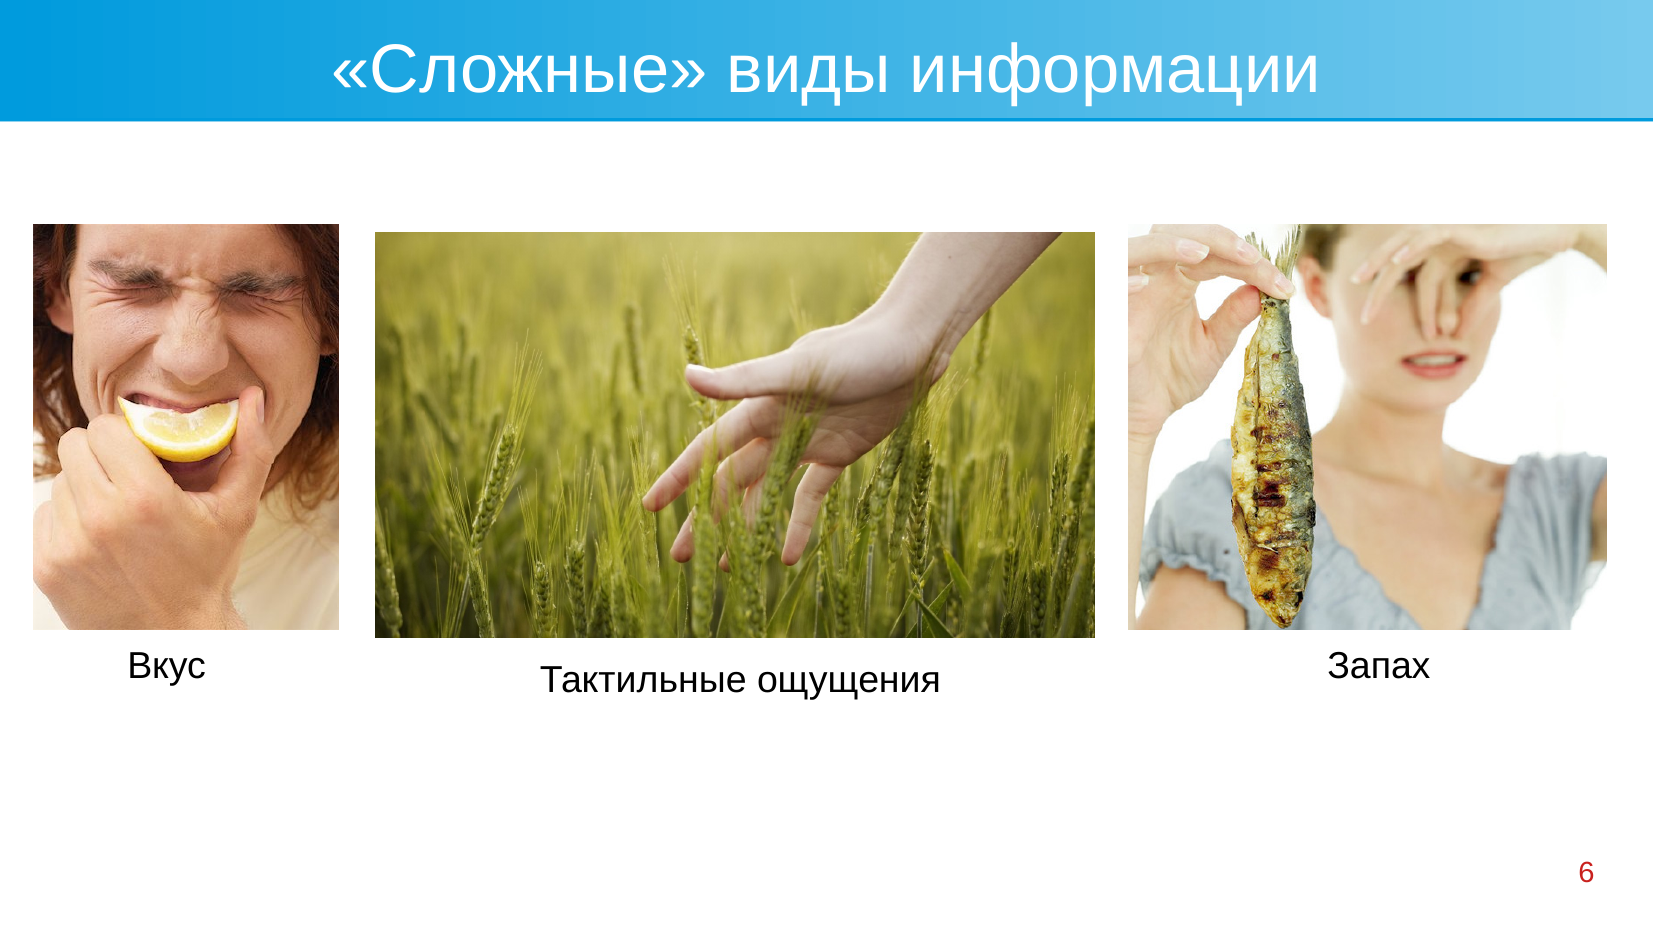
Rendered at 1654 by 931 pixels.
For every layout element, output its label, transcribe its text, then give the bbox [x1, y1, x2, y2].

text_box Тактильные ощущения [525, 651, 976, 713]
picture [375, 232, 1095, 638]
picture [1128, 224, 1613, 630]
text_box Вкус [112, 637, 225, 695]
picture [33, 224, 339, 630]
text_box Запах [1312, 637, 1463, 699]
title «Сложные» виды информации [59, 29, 1595, 108]
